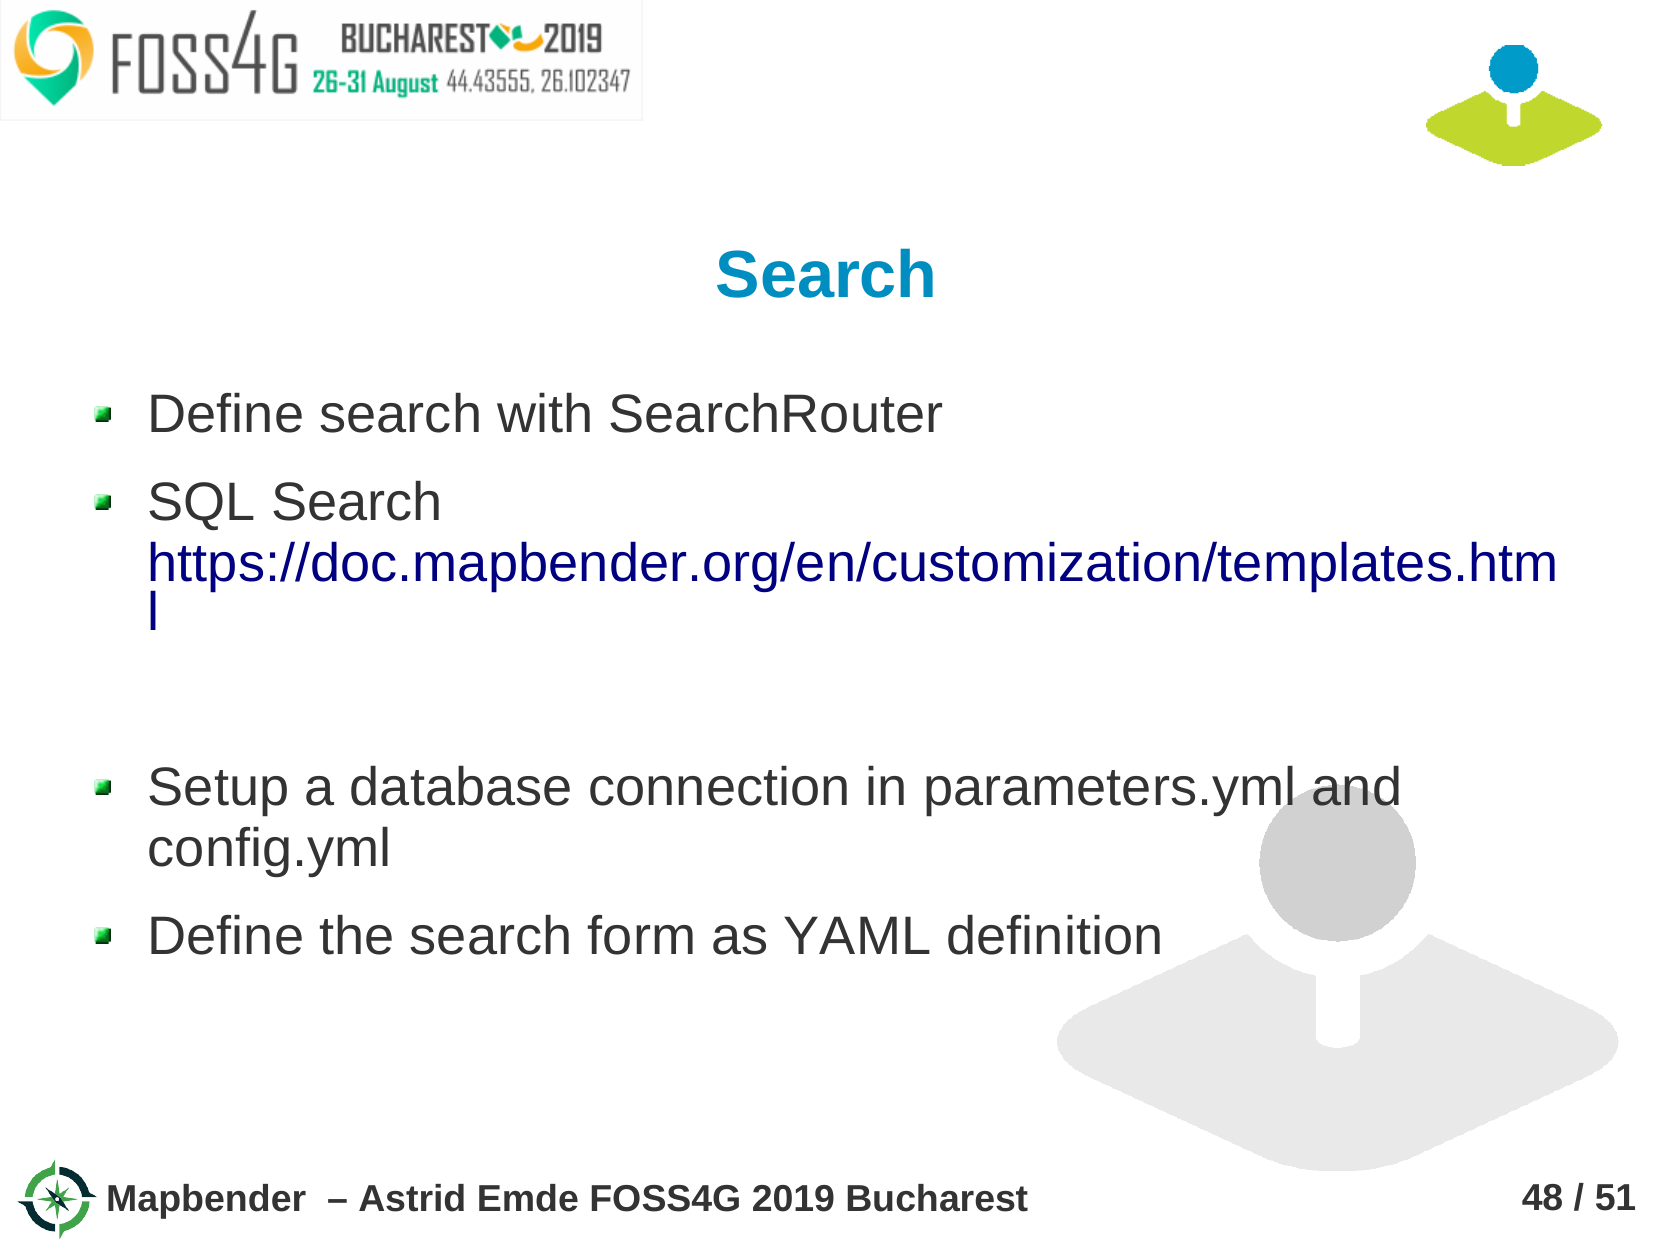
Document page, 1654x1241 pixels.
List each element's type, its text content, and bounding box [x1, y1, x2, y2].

list Define search with SearchRouter SQL Search https://doc.mapbender.org/en/customization/templates.html Setup a database connection in parameters.yml and config.yml Define the search form as YAML definition [76, 383, 1565, 1188]
title Search [82, 208, 1571, 342]
picture [16, 1158, 98, 1240]
picture [1426, 45, 1604, 166]
picture [0, 0, 643, 121]
